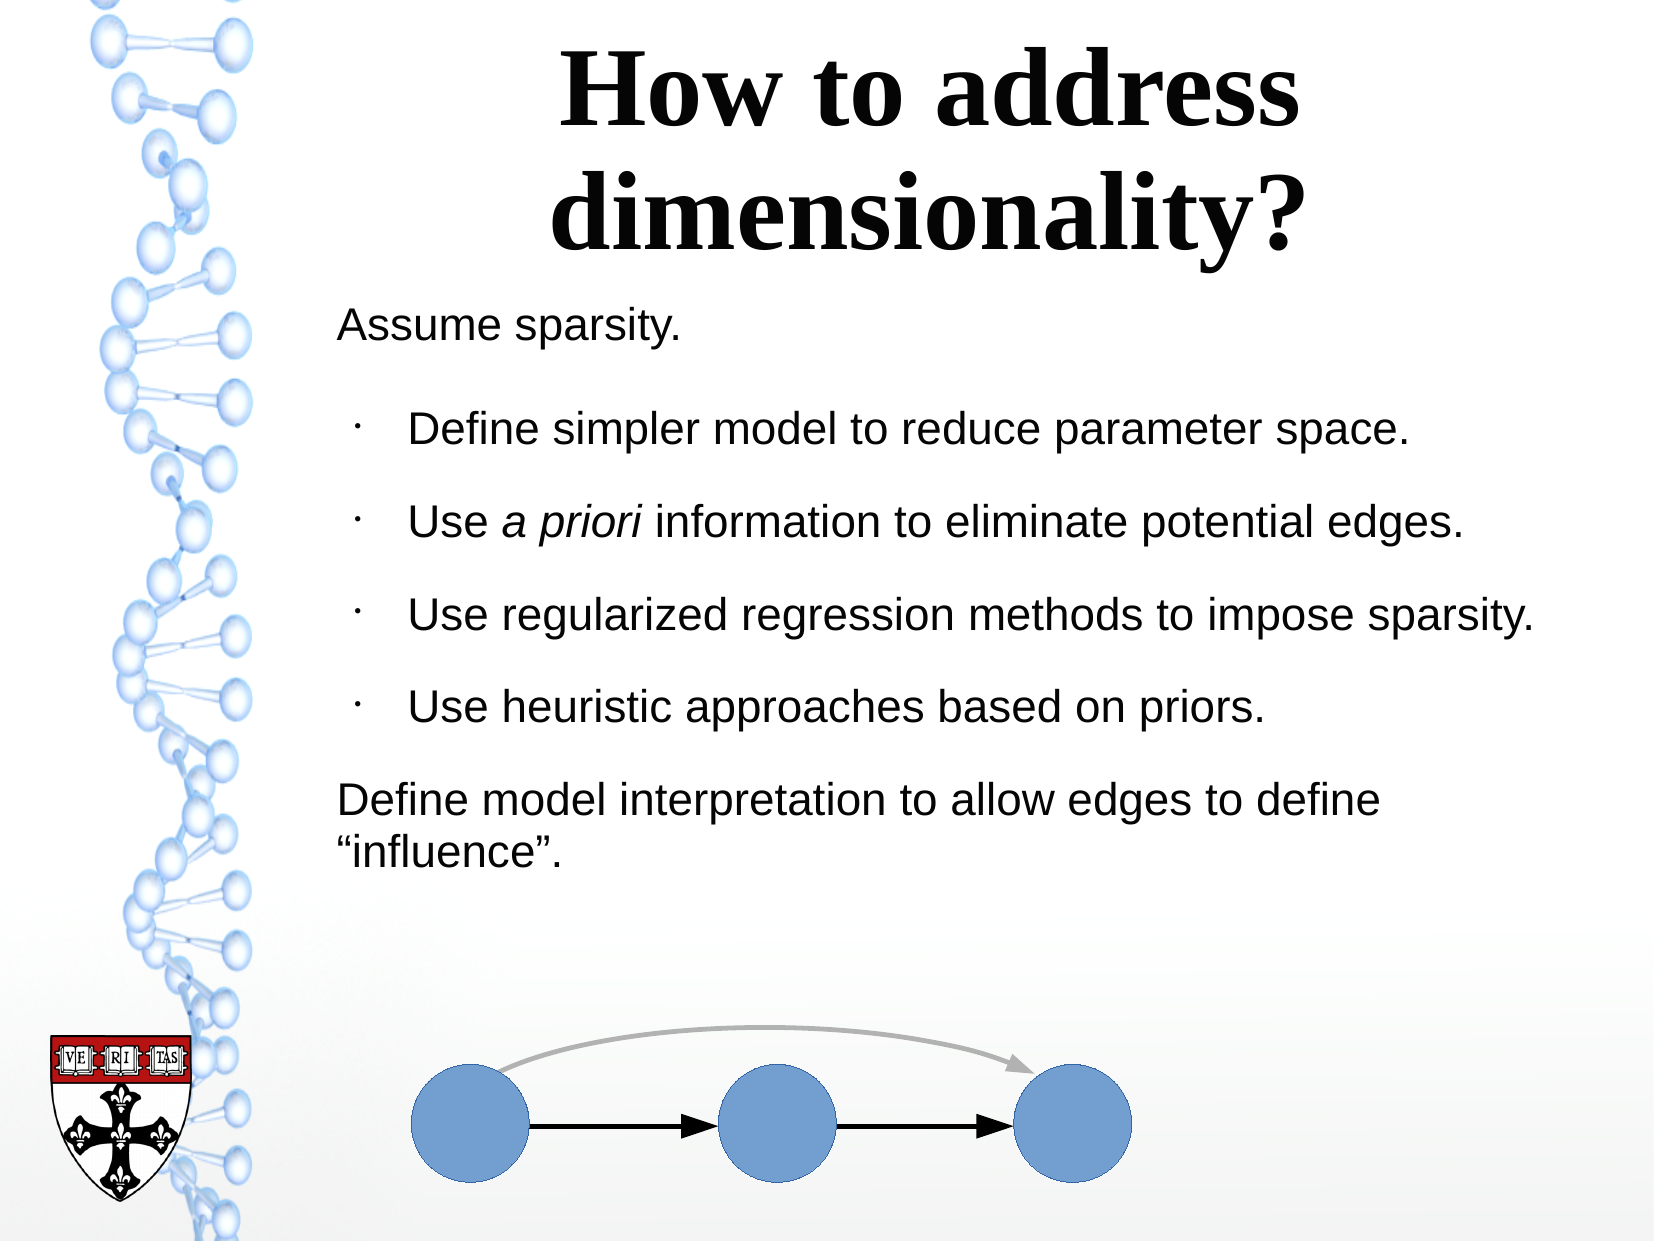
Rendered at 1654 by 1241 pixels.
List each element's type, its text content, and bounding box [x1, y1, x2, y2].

list Assume sparsity. Define simpler model to reduce parameter space. Use a priori information to eliminate potential edges. Use regularized regression methods to impose sparsity. Use heuristic approaches based on priors. Define model interpretation to allow edges to define “influence”. [265, 299, 1595, 1019]
text_box [411, 1064, 530, 1183]
text_box [1013, 1064, 1132, 1183]
title How to address dimensionality? [265, 24, 1595, 275]
picture [0, 0, 1654, 1241]
text_box [718, 1064, 837, 1183]
